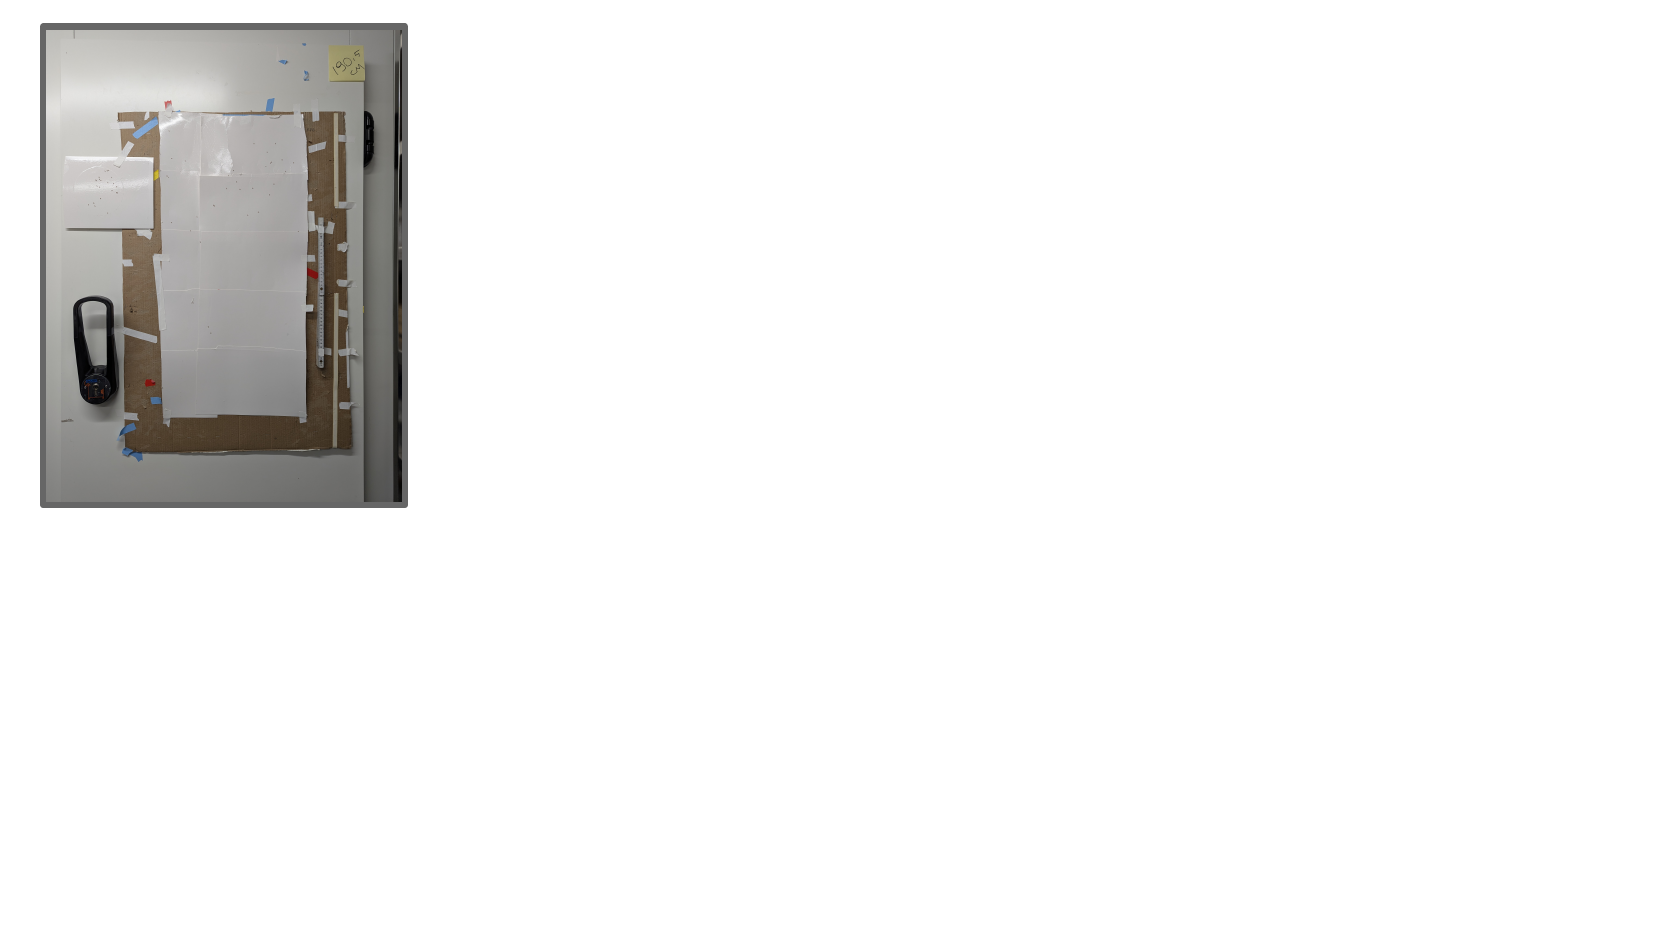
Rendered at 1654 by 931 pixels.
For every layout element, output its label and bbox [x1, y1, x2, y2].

picture [46, 29, 402, 502]
